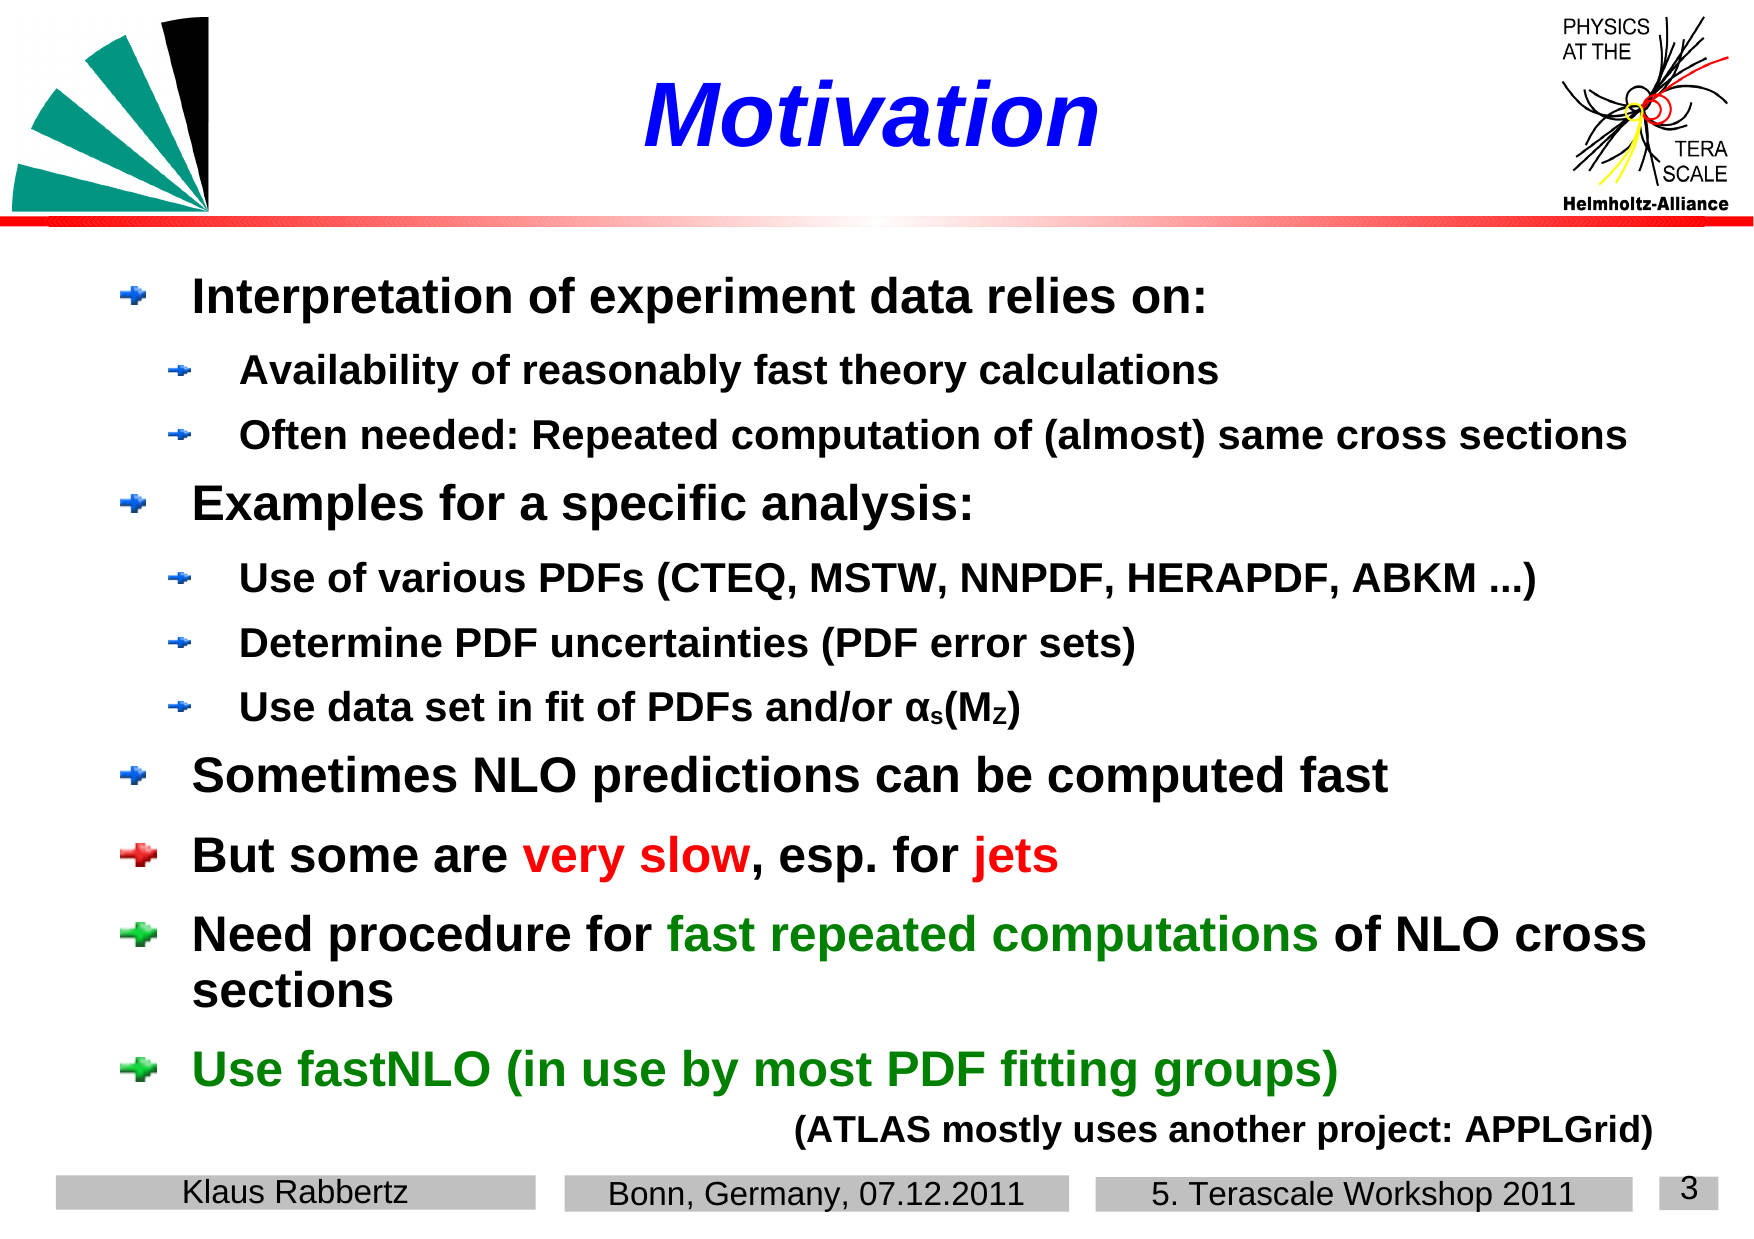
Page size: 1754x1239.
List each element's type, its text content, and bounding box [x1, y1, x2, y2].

picture [12, 17, 209, 214]
picture [1546, 9, 1744, 223]
title Motivation [282, 21, 1566, 183]
list Interpretation of experiment data relies on: Availability of reasonably fast theory calculations Often needed: Repeated computation of (almost) same cross sections Examples for a specific analysis: Use of various PDFs (CTEQ, MSTW, NNPDF, HERAPDF, ABKM ...) Determine PDF uncertainties (PDF error sets) Use data set in fit of PDFs and/or αs(MZ) Sometimes NLO predictions can be computed fast But some are very slow, esp. for jets Need procedure for fast repeated computations of NLO cross sections Use fastNLO (in use by most PDF fitting groups) (ATLAS mostly uses another project: APPLGrid) [61, 267, 1716, 1182]
